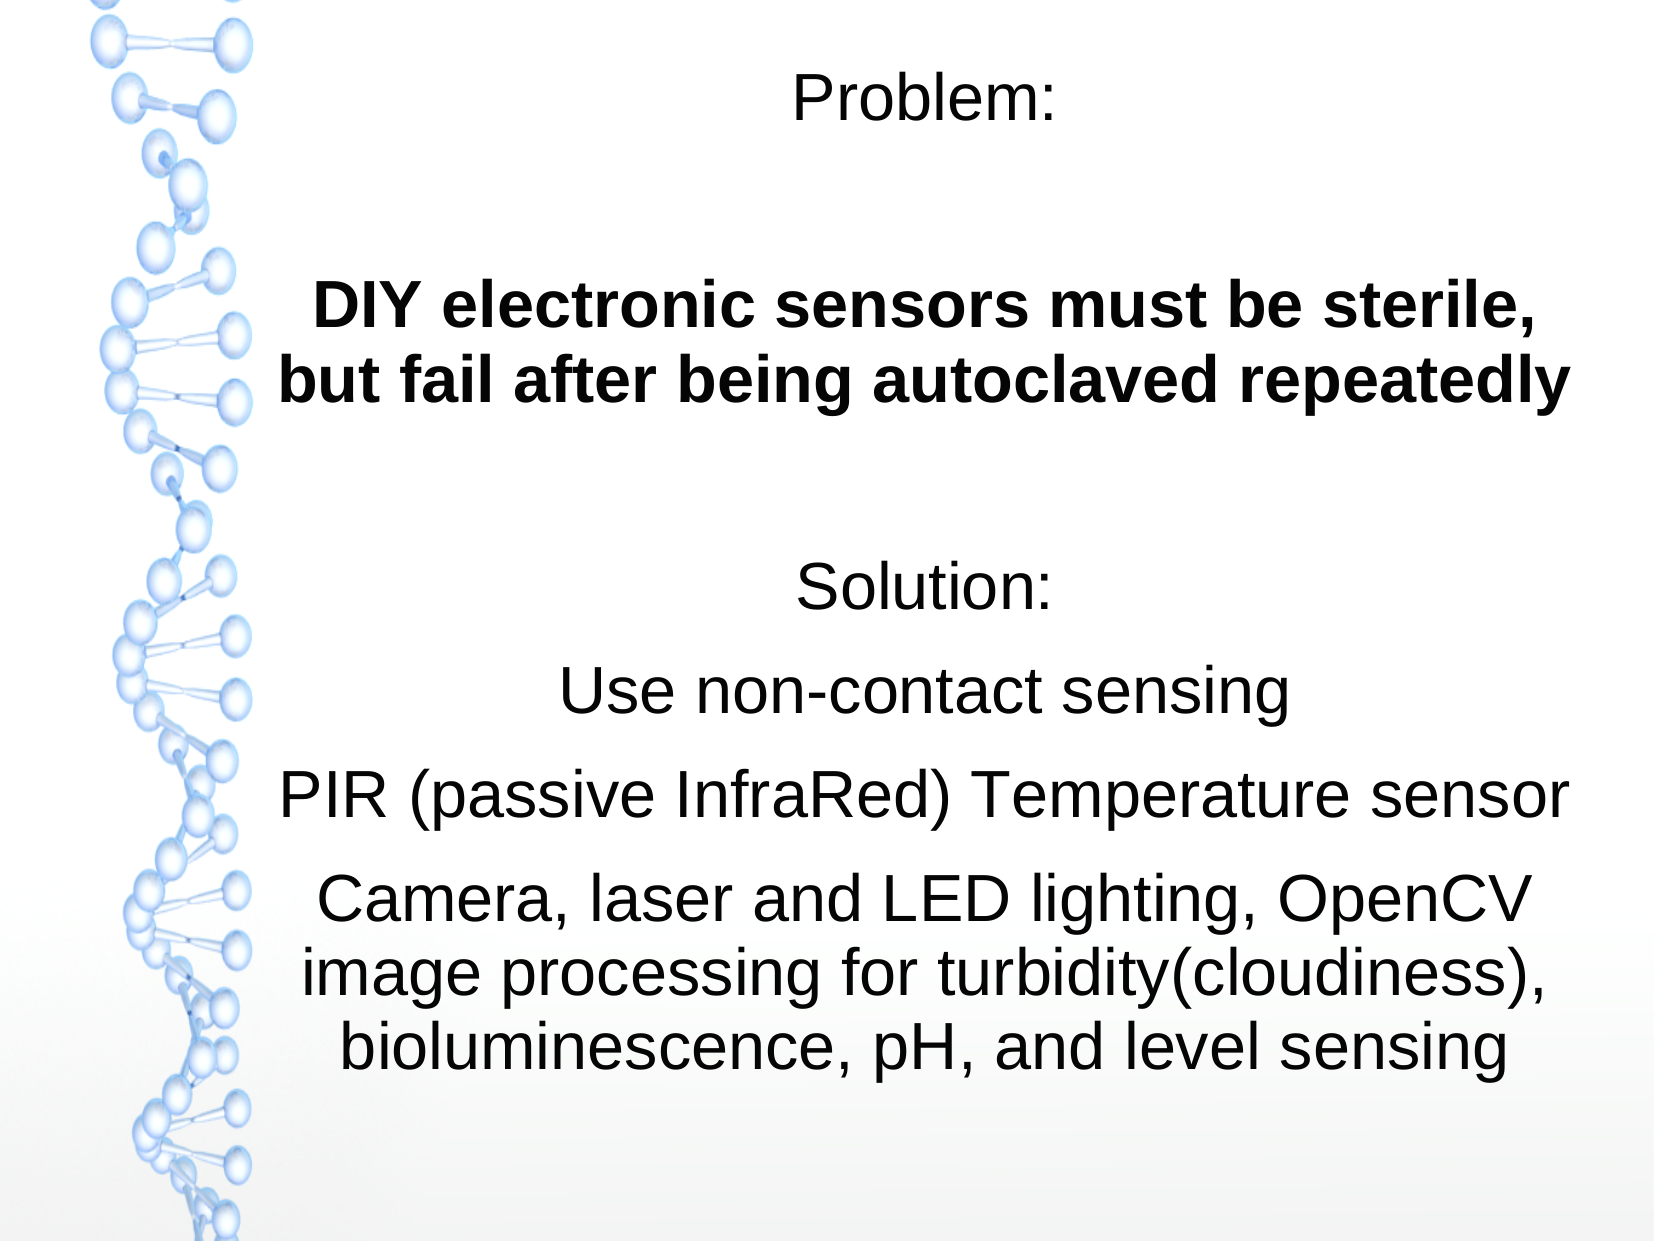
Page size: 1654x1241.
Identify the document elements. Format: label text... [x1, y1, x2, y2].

picture [0, 0, 1654, 1241]
text_box Problem: DIY electronic sensors must be sterile, but fail after being autoclaved repeatedly Solution: Use non-contact sensing PIR (passive InfraRed) Temperature sensor Camera, laser and LED lighting, OpenCV image processing for turbidity(cloudiness), bioluminescence, pH, and level sensing [260, 26, 1590, 1120]
